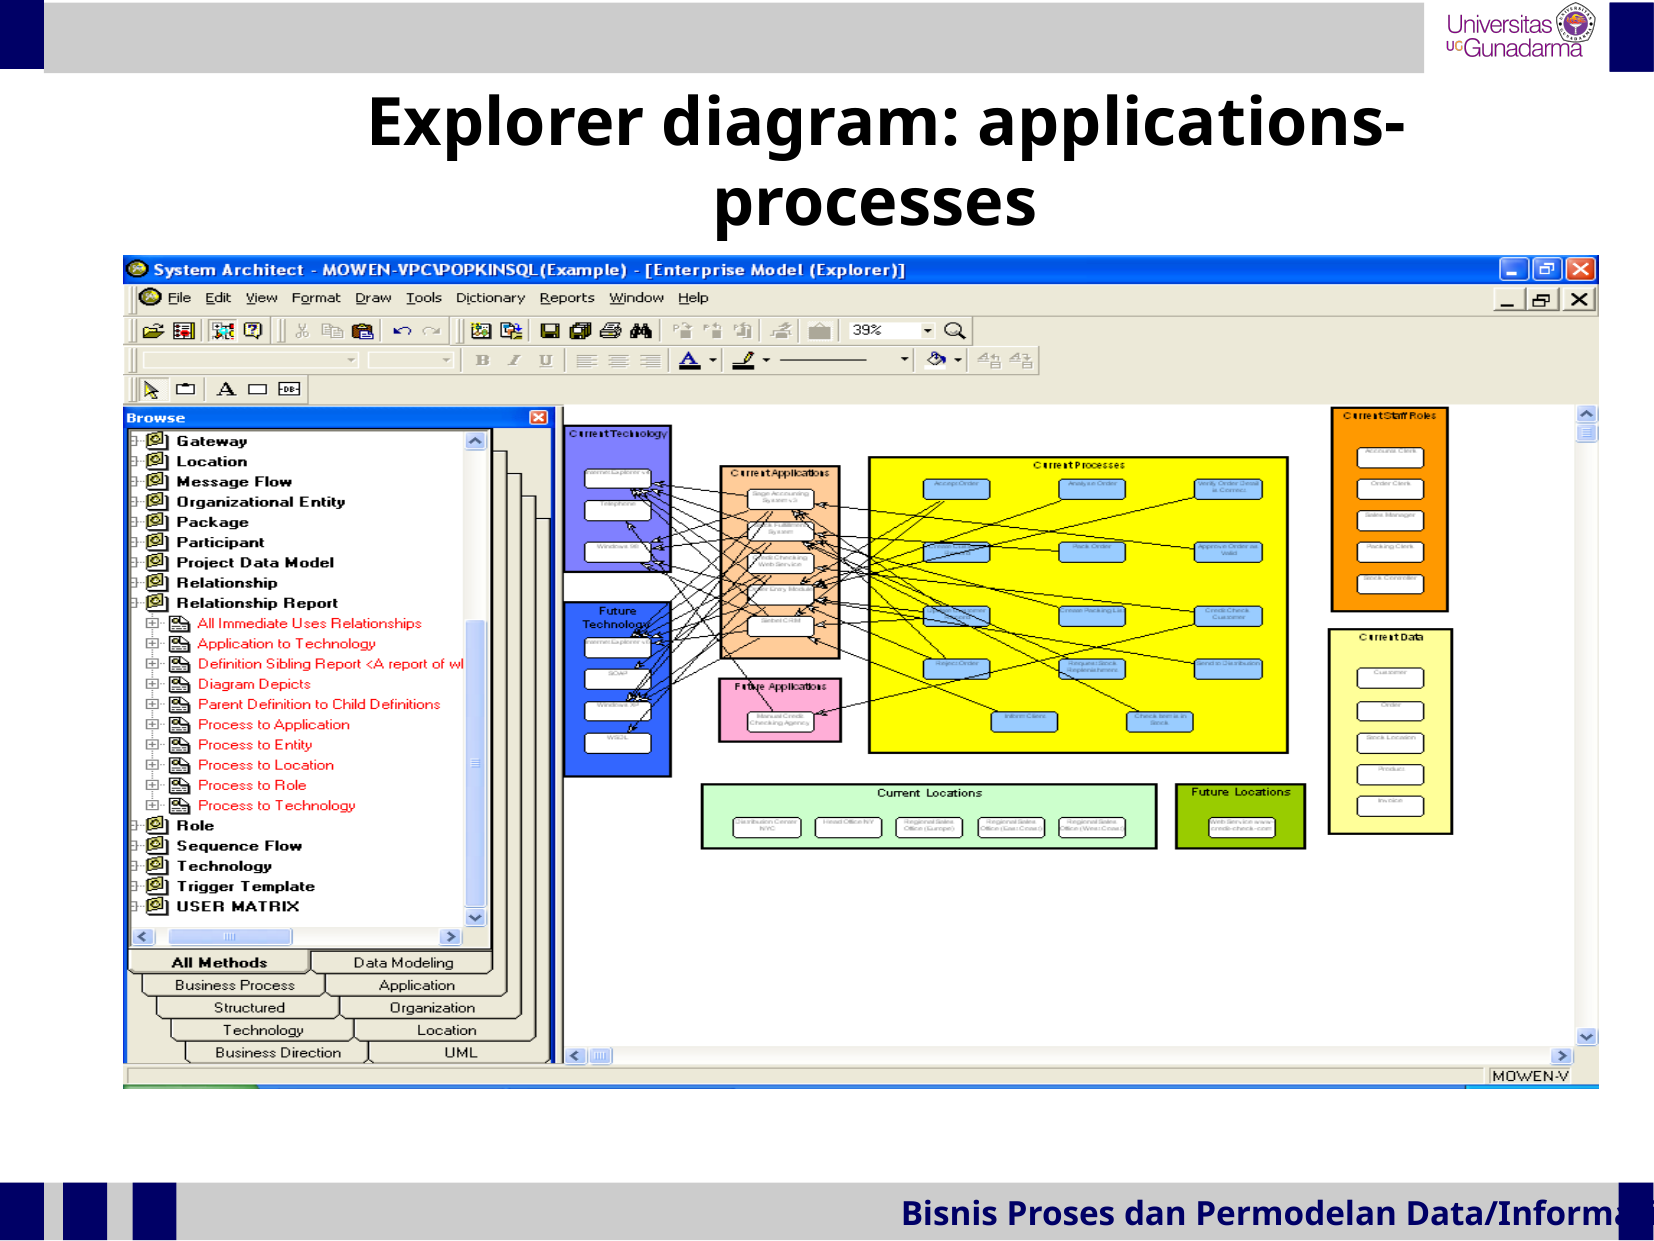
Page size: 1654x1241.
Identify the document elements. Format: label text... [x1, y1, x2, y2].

picture [123, 255, 1599, 1089]
picture [1437, 2, 1610, 62]
title Explorer diagram: applications-processes [179, 68, 1571, 249]
